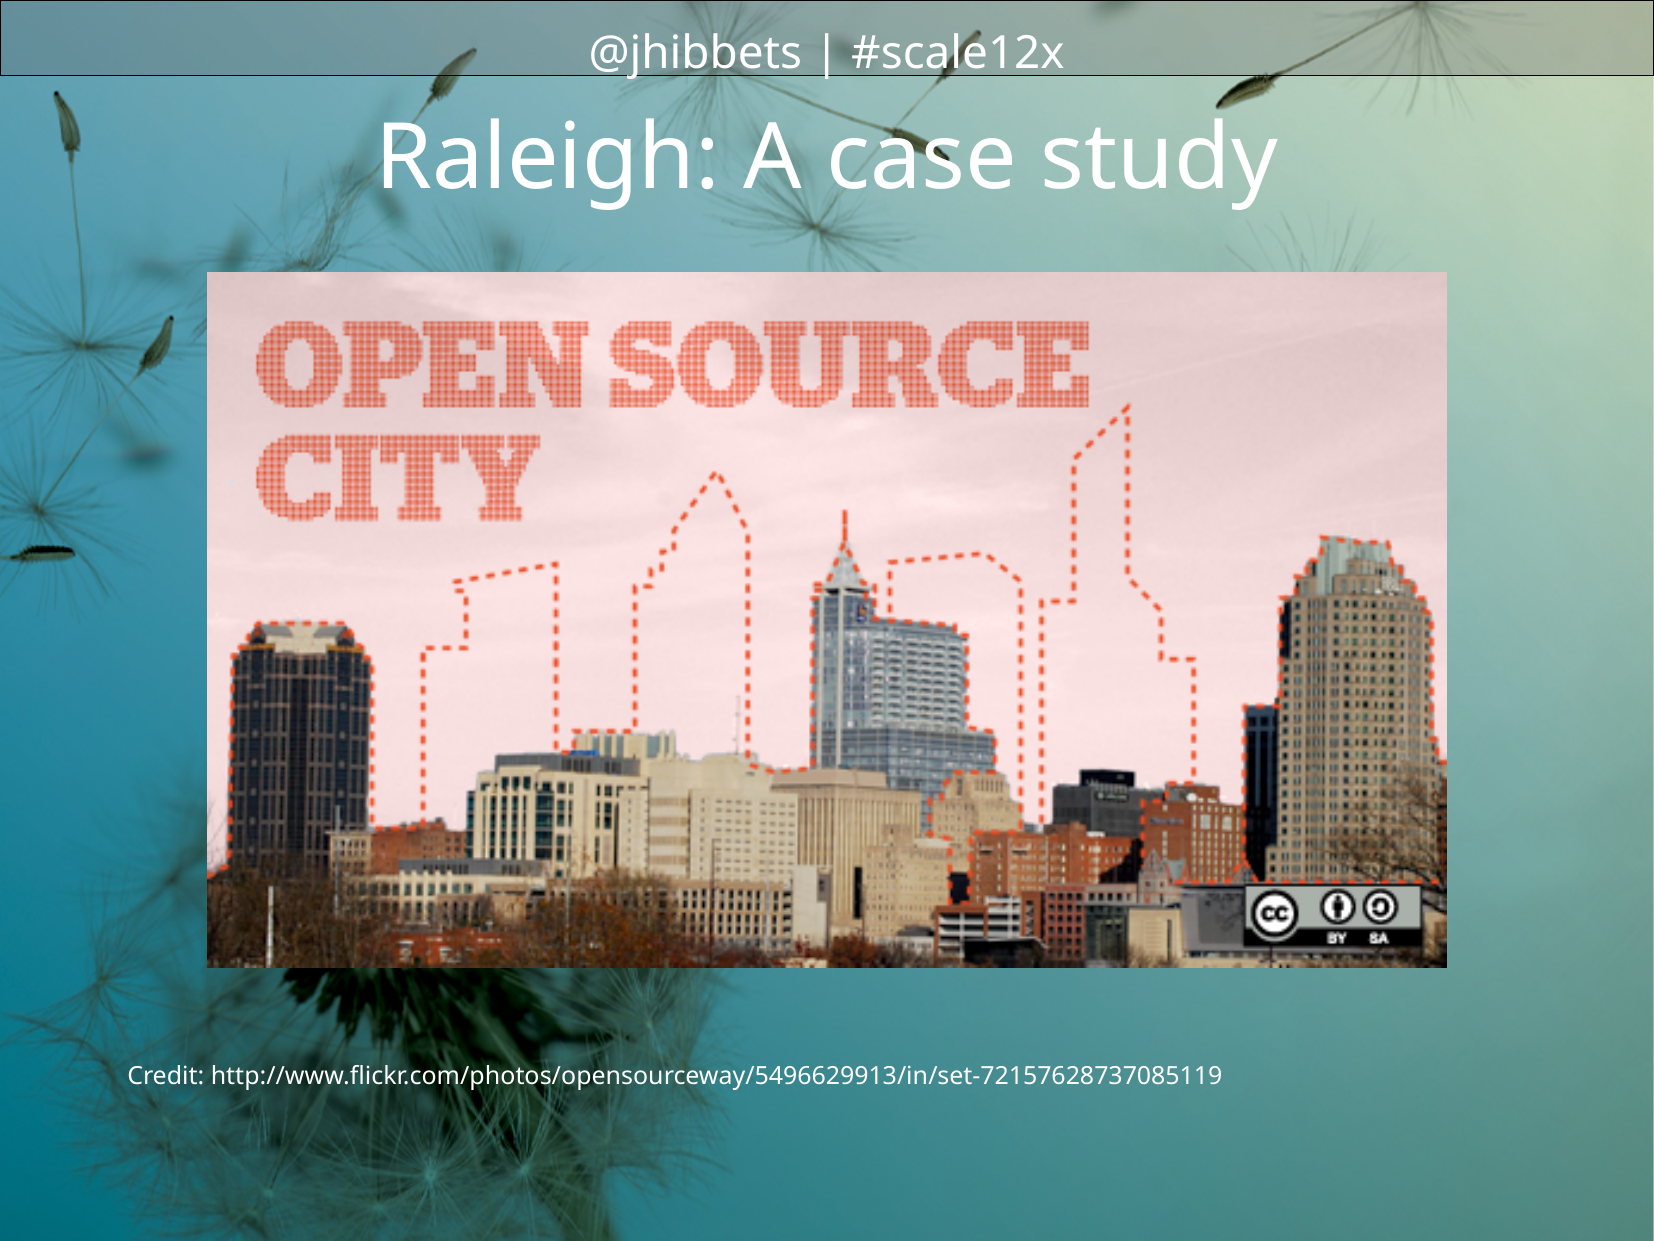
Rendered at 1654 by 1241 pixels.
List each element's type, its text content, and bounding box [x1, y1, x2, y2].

text_box Credit: http://www.flickr.com/photos/opensourceway/5496629913/in/set-72157628737085119 [112, 1050, 1230, 1093]
picture [0, 76, 1654, 1241]
title Raleigh: A case study [82, 49, 1571, 257]
